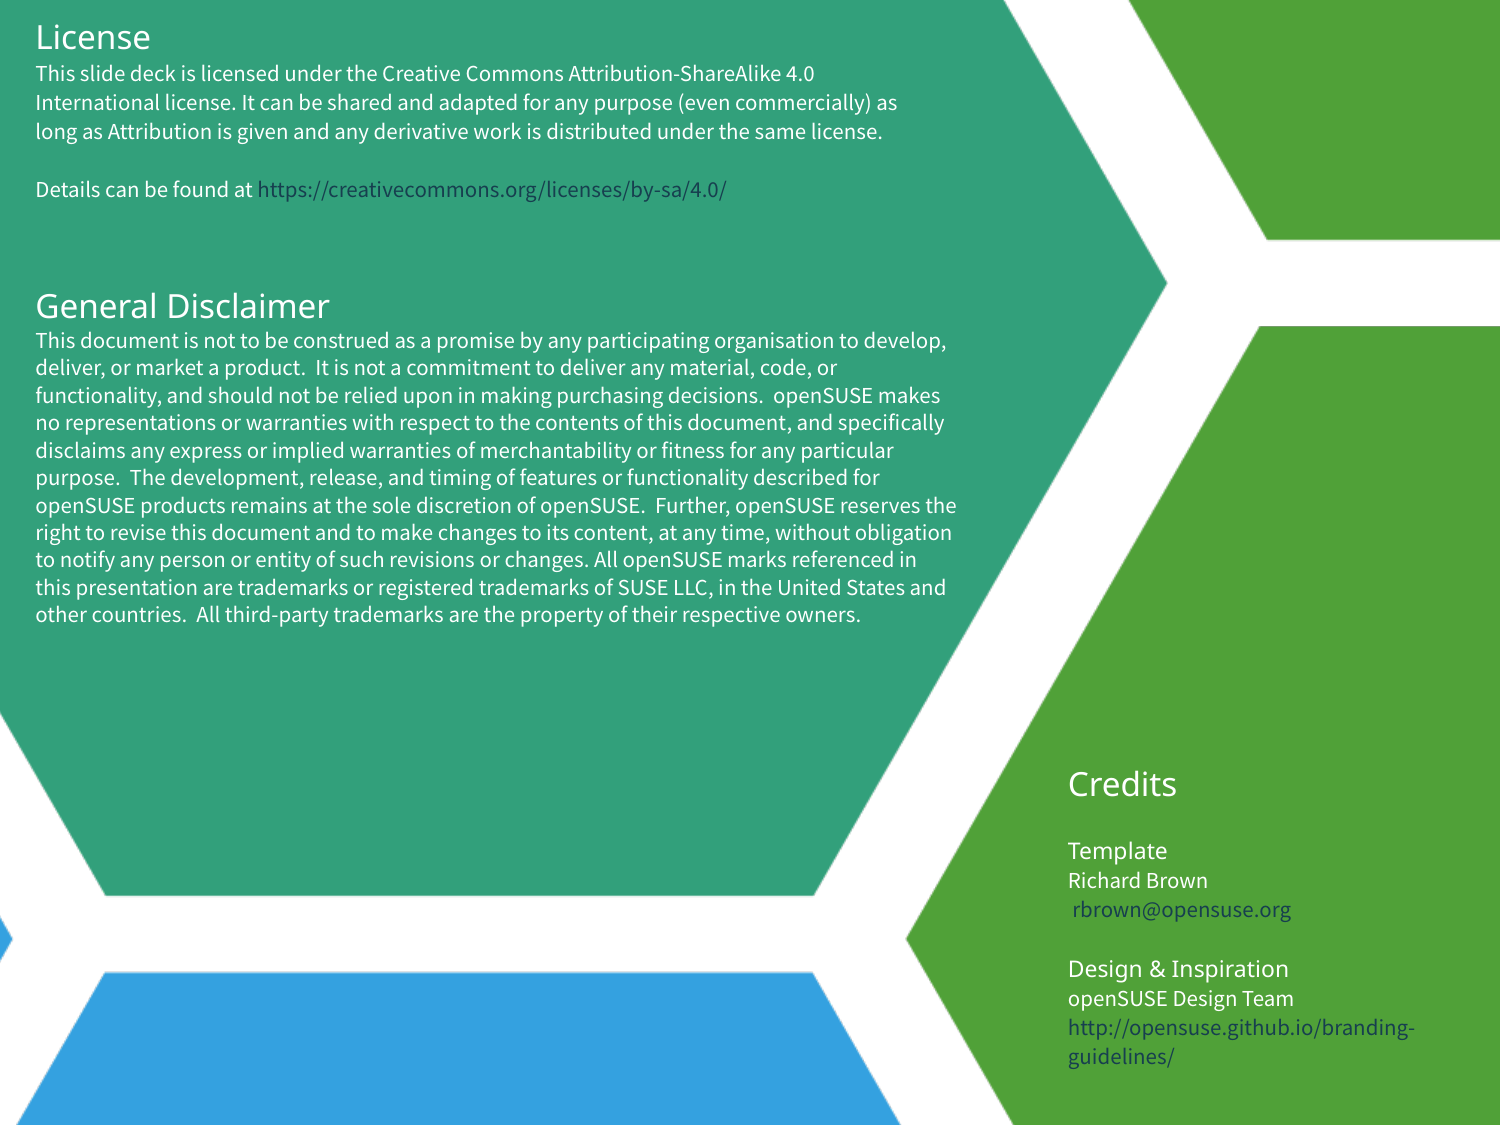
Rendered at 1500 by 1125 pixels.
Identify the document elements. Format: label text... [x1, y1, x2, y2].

text_box Credits Template Richard Brown rbrown@opensuse.org Design & Inspiration openSUSE Design Team http://opensuse.github.io/branding-guidelines/ [1053, 753, 1491, 1074]
text_box License This slide deck is licensed under the Creative Commons Attribution-ShareAlike 4.0 International license. It can be shared and adapted for any purpose (even commercially) as long as Attribution is given and any derivative work is distributed under the same license. Details can be found at https://creativecommons.org/licenses/by-sa/4.0/ [20, 6, 918, 266]
picture [0, 0, 1500, 1125]
